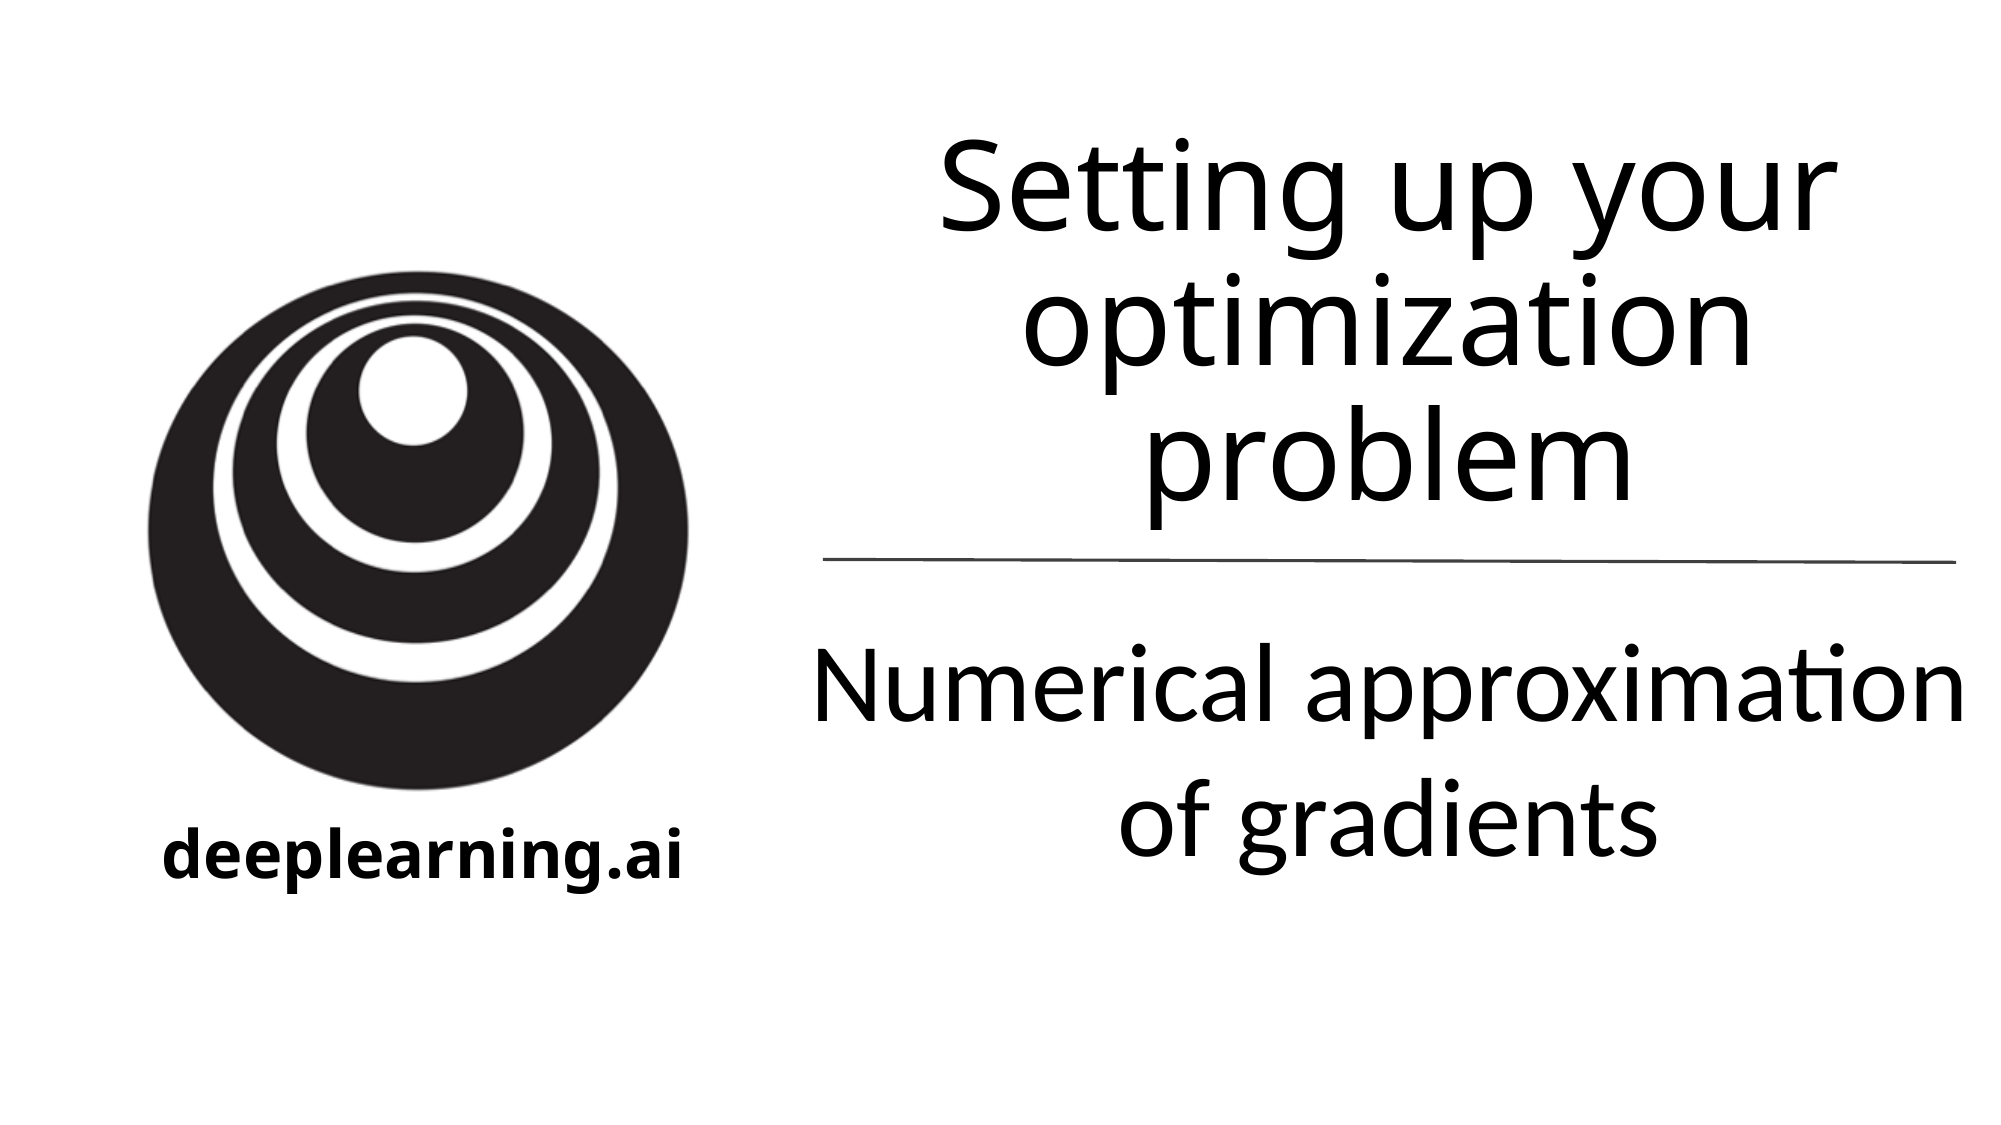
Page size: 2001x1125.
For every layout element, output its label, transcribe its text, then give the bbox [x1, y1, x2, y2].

text_box Setting up your optimization problem [829, 148, 1950, 536]
text_box Numerical approximation of gradients [739, 601, 2000, 887]
picture [108, 234, 739, 768]
text_box deeplearning.ai [56, 768, 790, 901]
